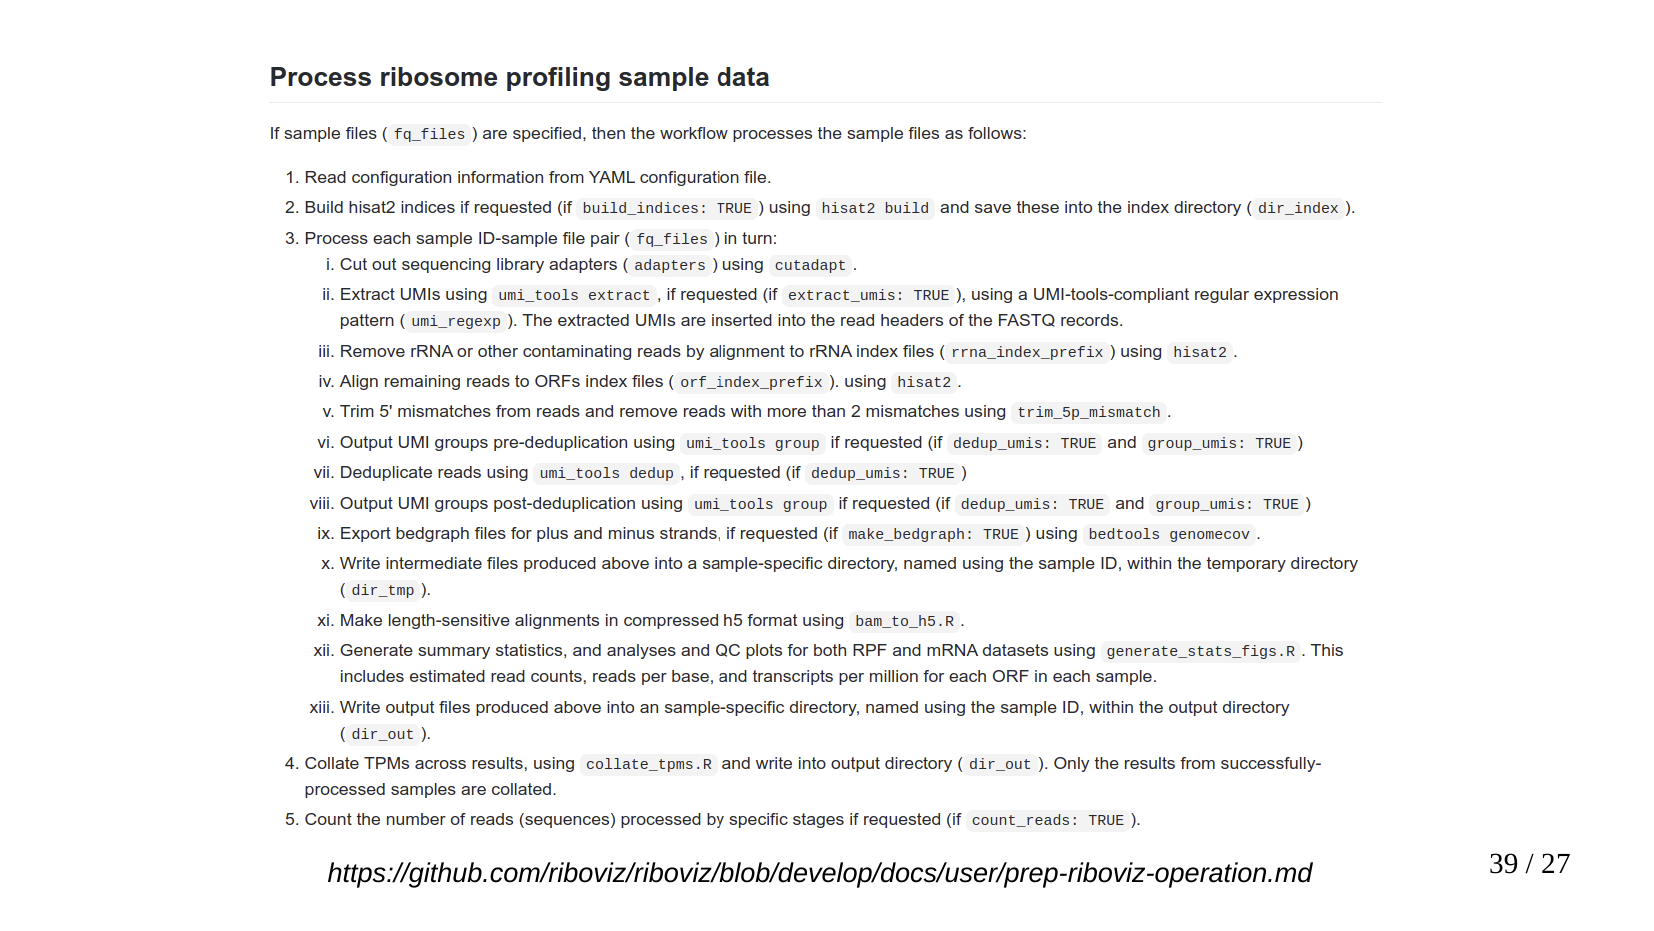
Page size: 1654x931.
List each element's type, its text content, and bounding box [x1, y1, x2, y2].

text_box https://github.com/riboviz/riboviz/blob/develop/docs/user/prep-riboviz-operation.md [312, 850, 1341, 896]
picture [196, 56, 1457, 851]
